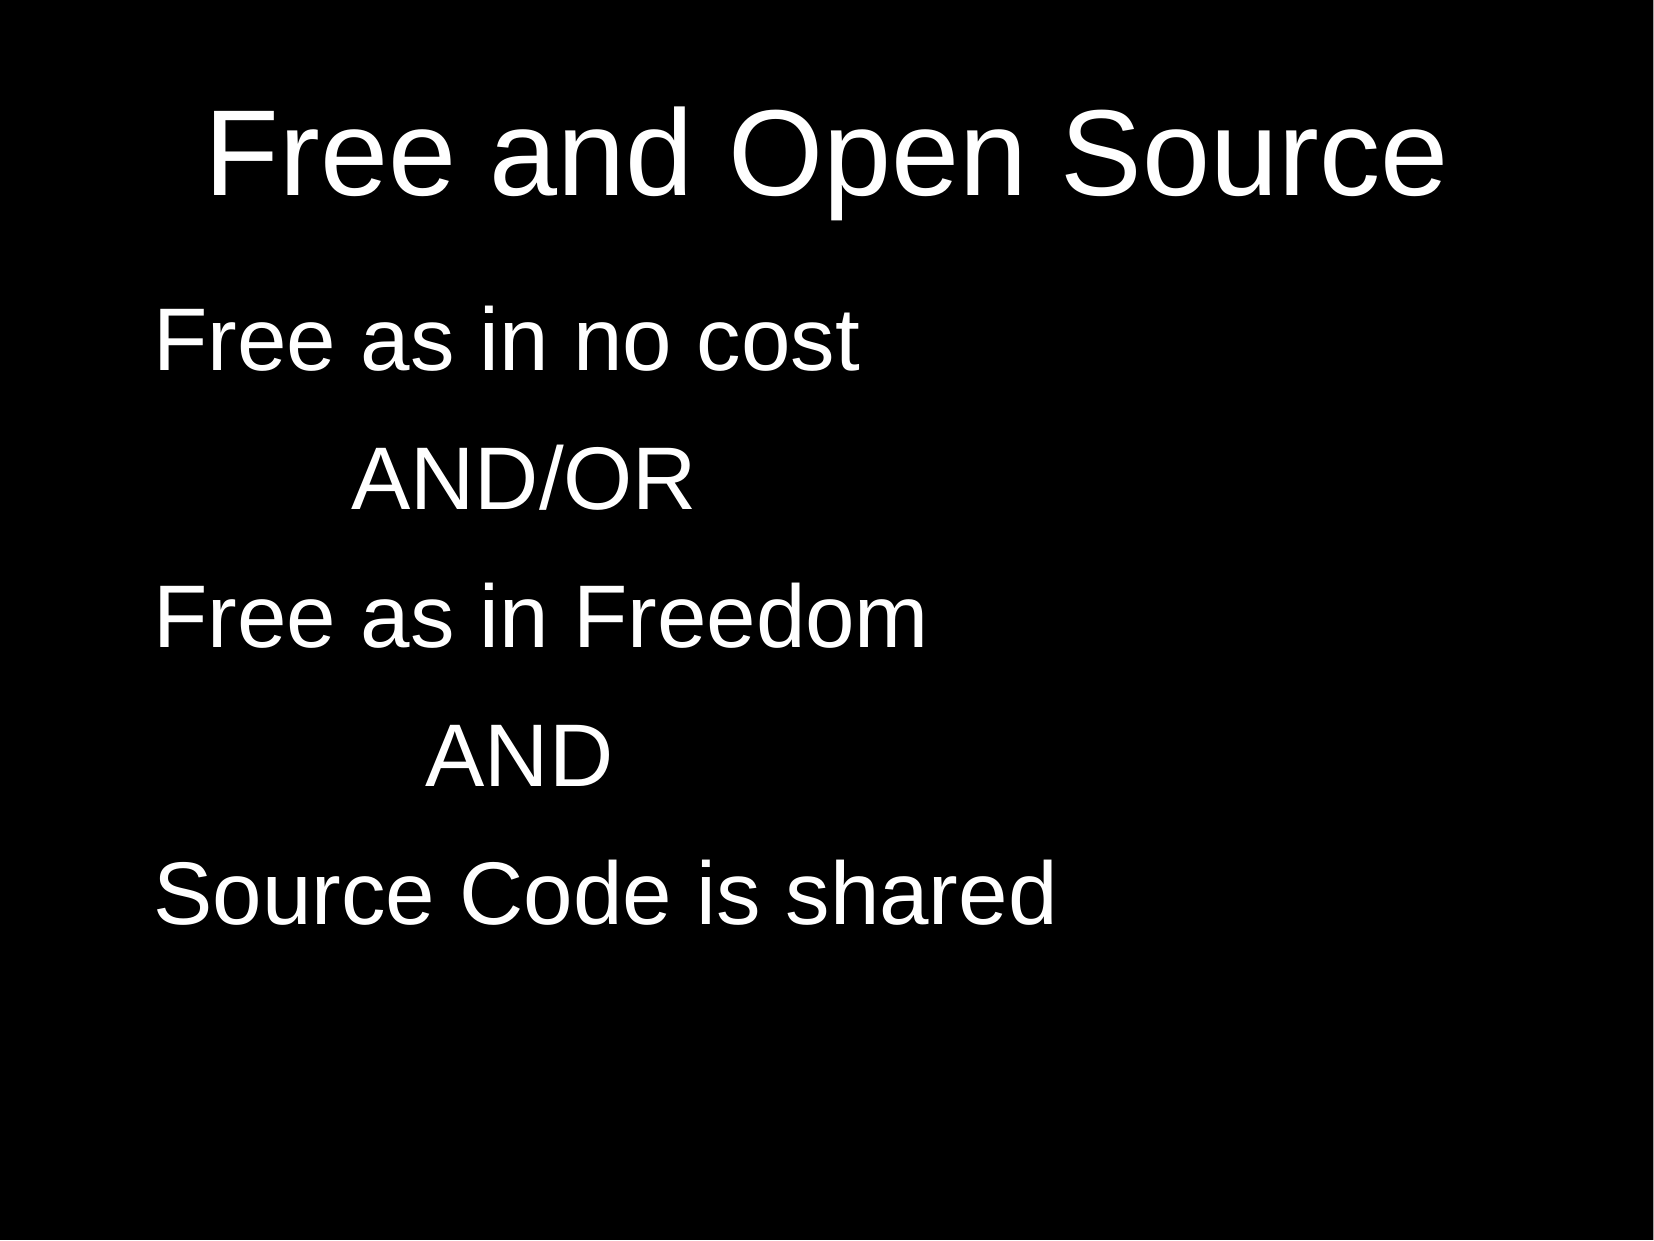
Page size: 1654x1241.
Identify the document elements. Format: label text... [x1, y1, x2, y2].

title Free and Open Source [82, 49, 1571, 257]
list Free as in no cost AND/OR Free as in Freedom AND Source Code is shared [82, 290, 1571, 1010]
